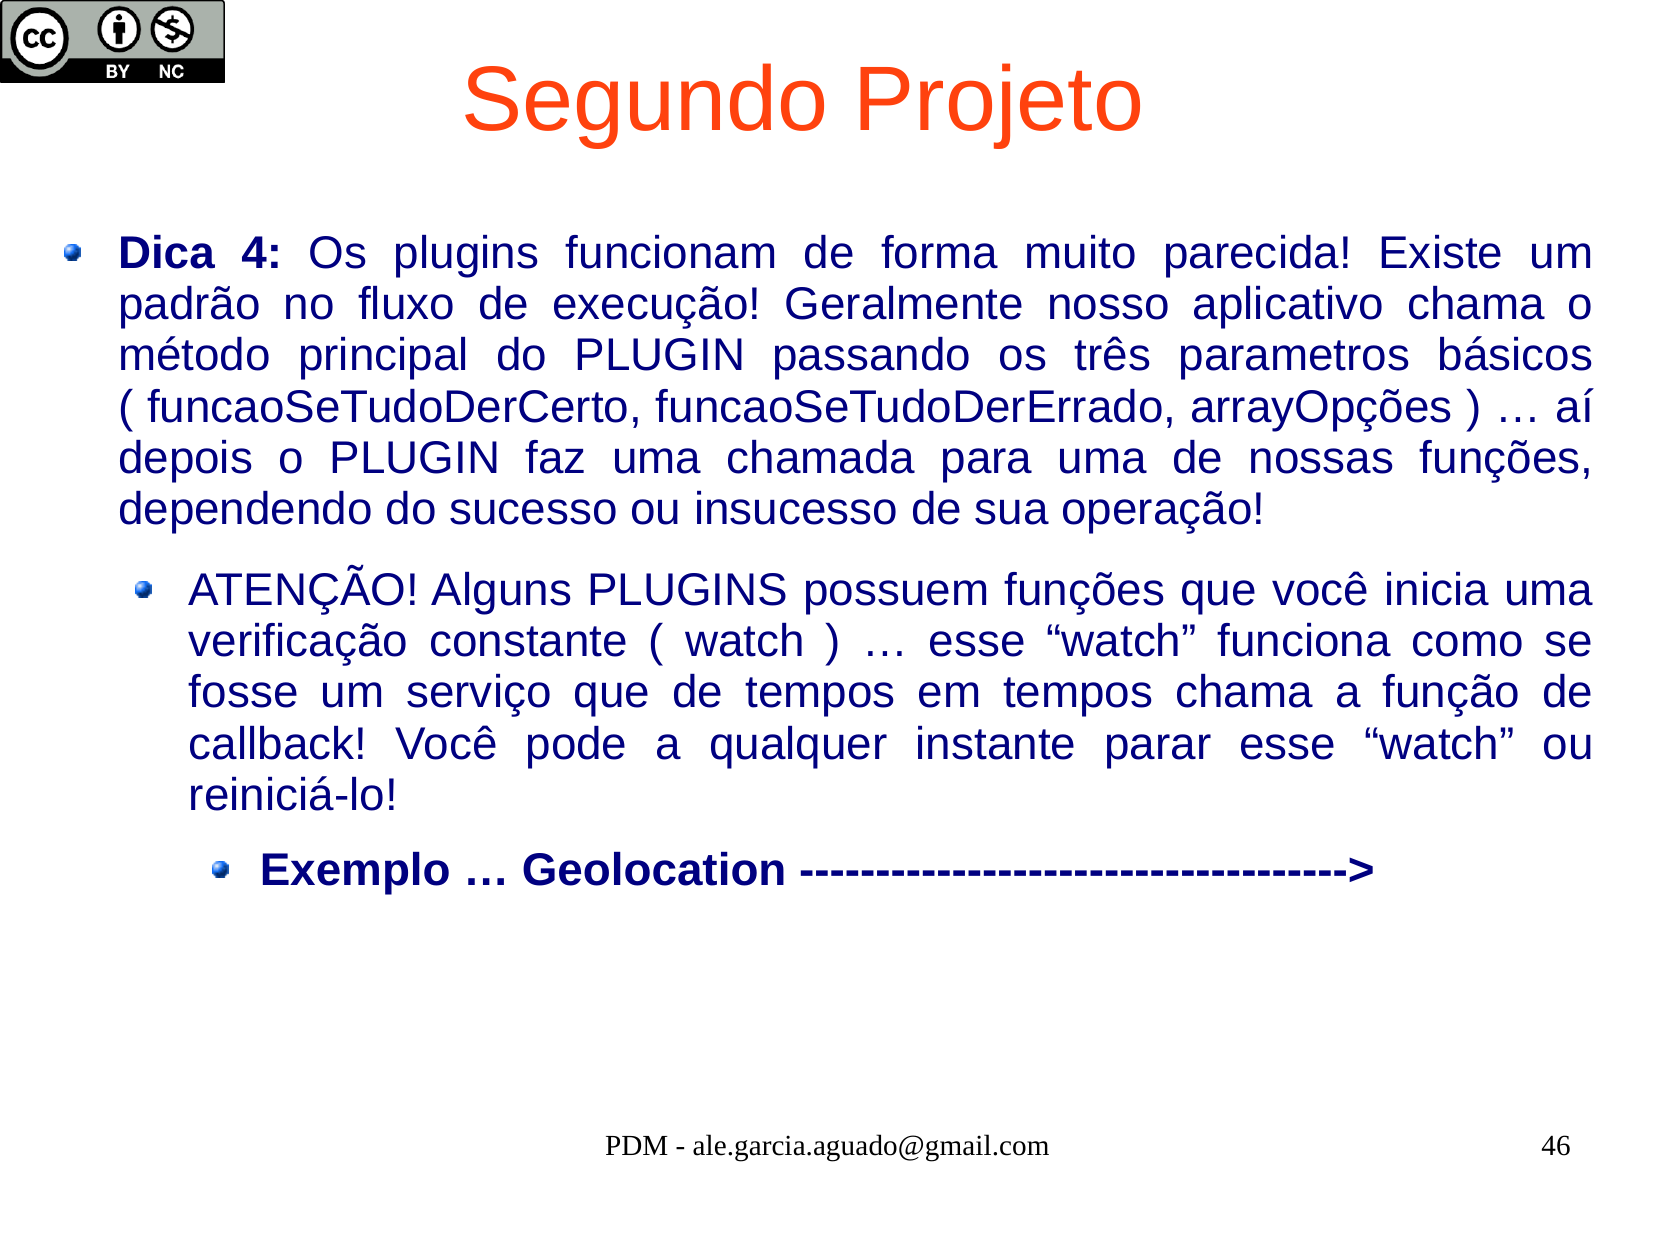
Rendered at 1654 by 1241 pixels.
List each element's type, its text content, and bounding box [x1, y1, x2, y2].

title Segundo Projeto [59, 31, 1548, 166]
picture [0, 0, 225, 83]
list Dica 4: Os plugins funcionam de forma muito parecida! Existe um padrão no fluxo de execução! Geralmente nosso aplicativo chama o método principal do PLUGIN passando os três parametros básicos ( funcaoSeTudoDerCerto, funcaoSeTudoDerErrado, arrayOpções ) … aí depois o PLUGIN faz uma chamada para uma de nossas funções, dependendo do sucesso ou insucesso de sua operação! ATENÇÃO! Alguns PLUGINS possuem funções que você inicia uma verificação constante ( watch ) … esse “watch” funciona como se fosse um serviço que de tempos em tempos chama a função de callback! Você pode a qualquer instante parar esse “watch” ou reiniciá-lo! Exemplo … Geolocation ------------------------------------> [47, 226, 1595, 1028]
